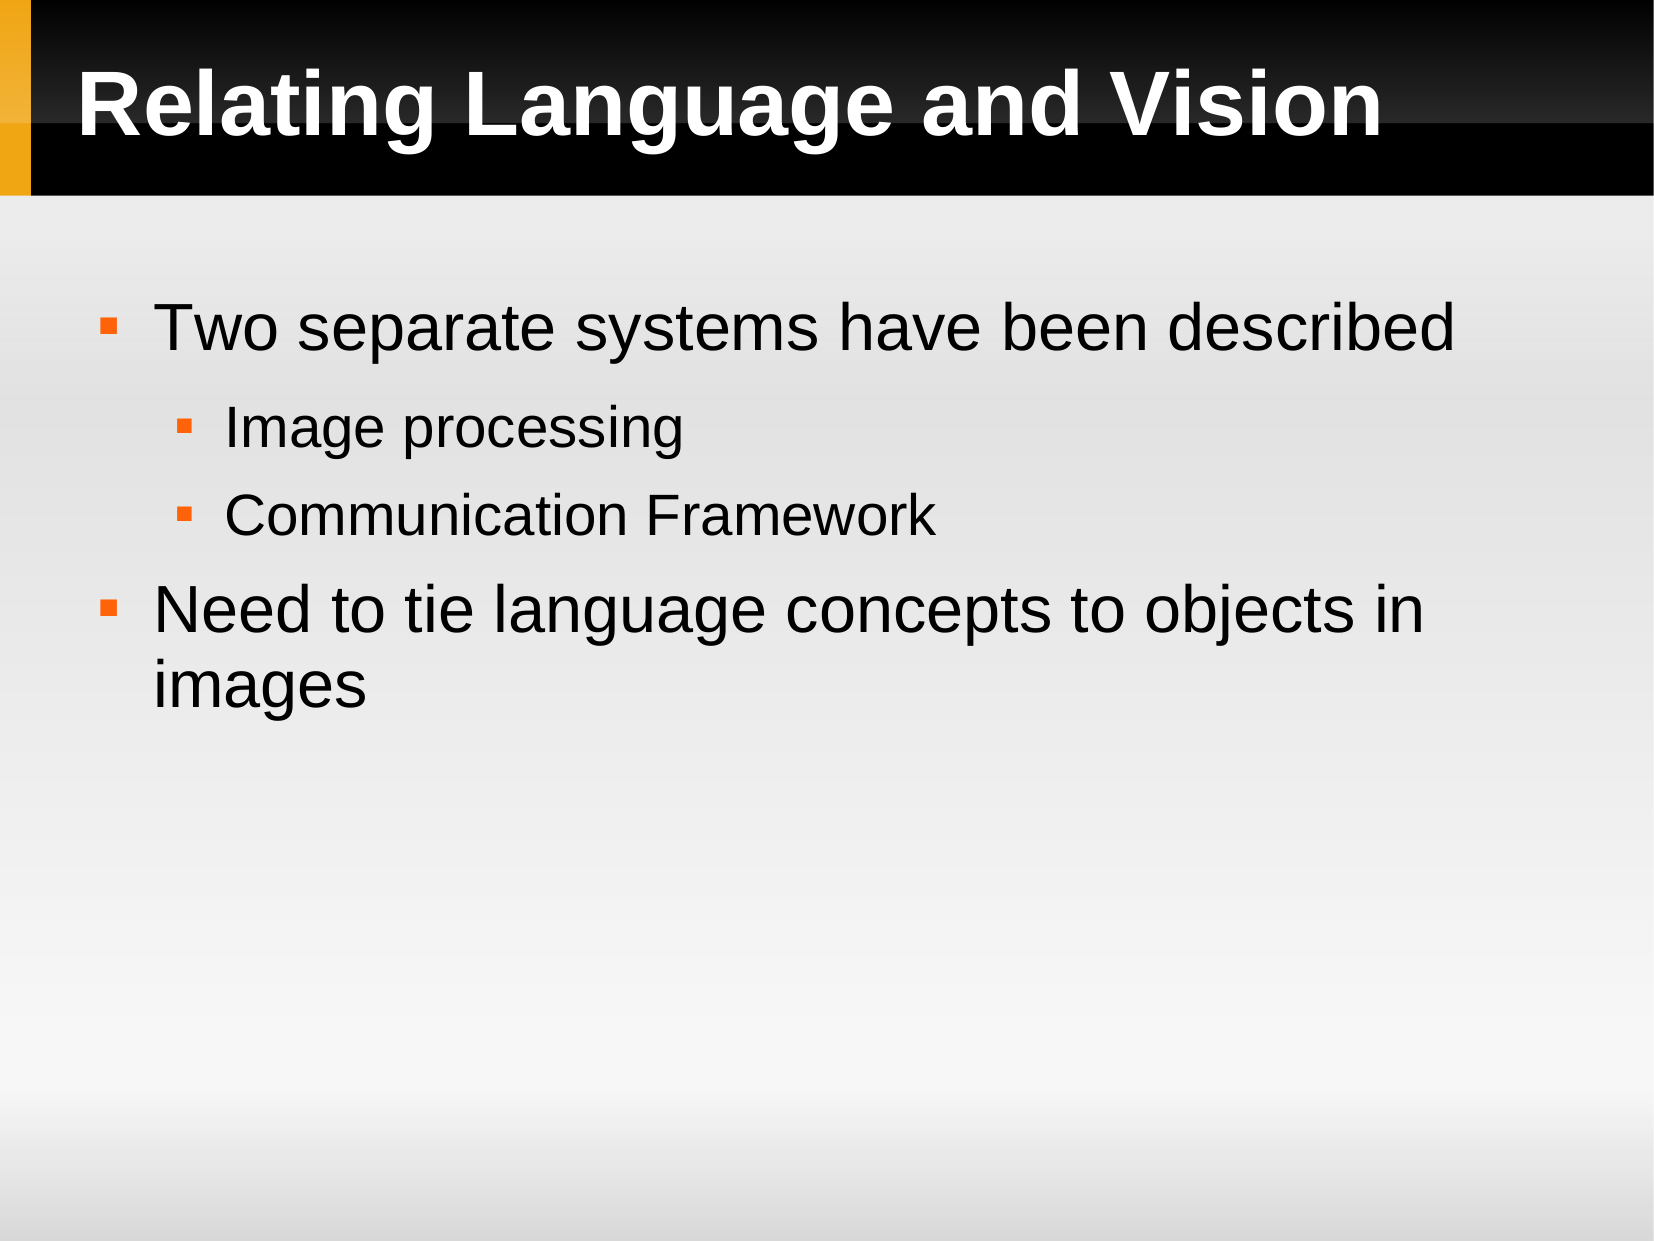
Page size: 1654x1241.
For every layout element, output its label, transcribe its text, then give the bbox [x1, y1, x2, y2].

title Relating Language and Vision [76, 0, 1565, 208]
list Two separate systems have been described Image processing Communication Framework Need to tie language concepts to objects in images [82, 290, 1571, 1109]
picture [0, 0, 1654, 1241]
